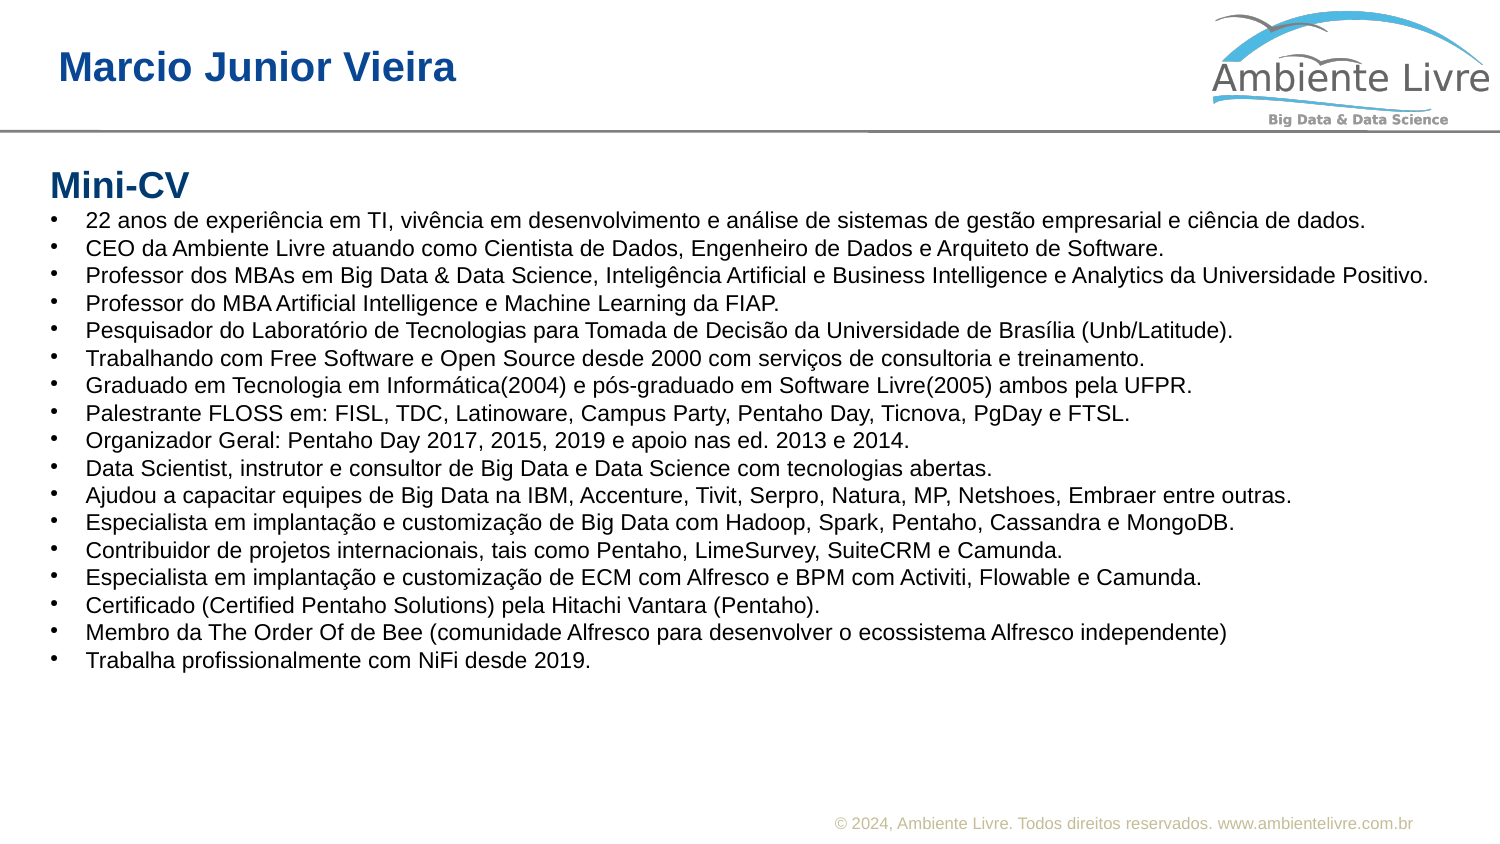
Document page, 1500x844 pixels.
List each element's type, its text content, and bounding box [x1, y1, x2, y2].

picture [1212, 11, 1489, 127]
text_box Mini-CV 22 anos de experiência em TI, vivência em desenvolvimento e análise de sistemas de gestão empresarial e ciência de dados. CEO da Ambiente Livre atuando como Cientista de Dados, Engenheiro de Dados e Arquiteto de Software. Professor dos MBAs em Big Data & Data Science, Inteligência Artificial e Business Intelligence e Analytics da Universidade Positivo. Professor do MBA Artificial Intelligence e Machine Learning da FIAP. Pesquisador do Laboratório de Tecnologias para Tomada de Decisão da Universidade de Brasília (Unb/Latitude). Trabalhando com Free Software e Open Source desde 2000 com serviços de consultoria e treinamento. Graduado em Tecnologia em Informática(2004) e pós-graduado em Software Livre(2005) ambos pela UFPR. Palestrante FLOSS em: FISL, TDC, Latinoware, Campus Party, Pentaho Day, Ticnova, PgDay e FTSL. Organizador Geral: Pentaho Day 2017, 2015, 2019 e apoio nas ed. 2013 e 2014. Data Scientist, instrutor e consultor de Big Data e Data Science com tecnologias abertas. Ajudou a capacitar equipes de Big Data na IBM, Accenture, Tivit, Serpro, Natura, MP, Netshoes, Embraer entre outras. Especialista em implantação e customização de Big Data com Hadoop, Spark, Pentaho, Cassandra e MongoDB. Contribuidor de projetos internacionais, tais como Pentaho, LimeSurvey, SuiteCRM e Camunda. Especialista em implantação e customização de ECM com Alfresco e BPM com Activiti, Flowable e Camunda. Certificado (Certified Pentaho Solutions) pela Hitachi Vantara (Pentaho). Membro da The Order Of de Bee (comunidade Alfresco para desenvolver o ecossistema Alfresco independente) Trabalha profissionalmente com NiFi desde 2019. [35, 153, 1477, 681]
title Marcio Junior Vieira [43, 8, 1127, 129]
